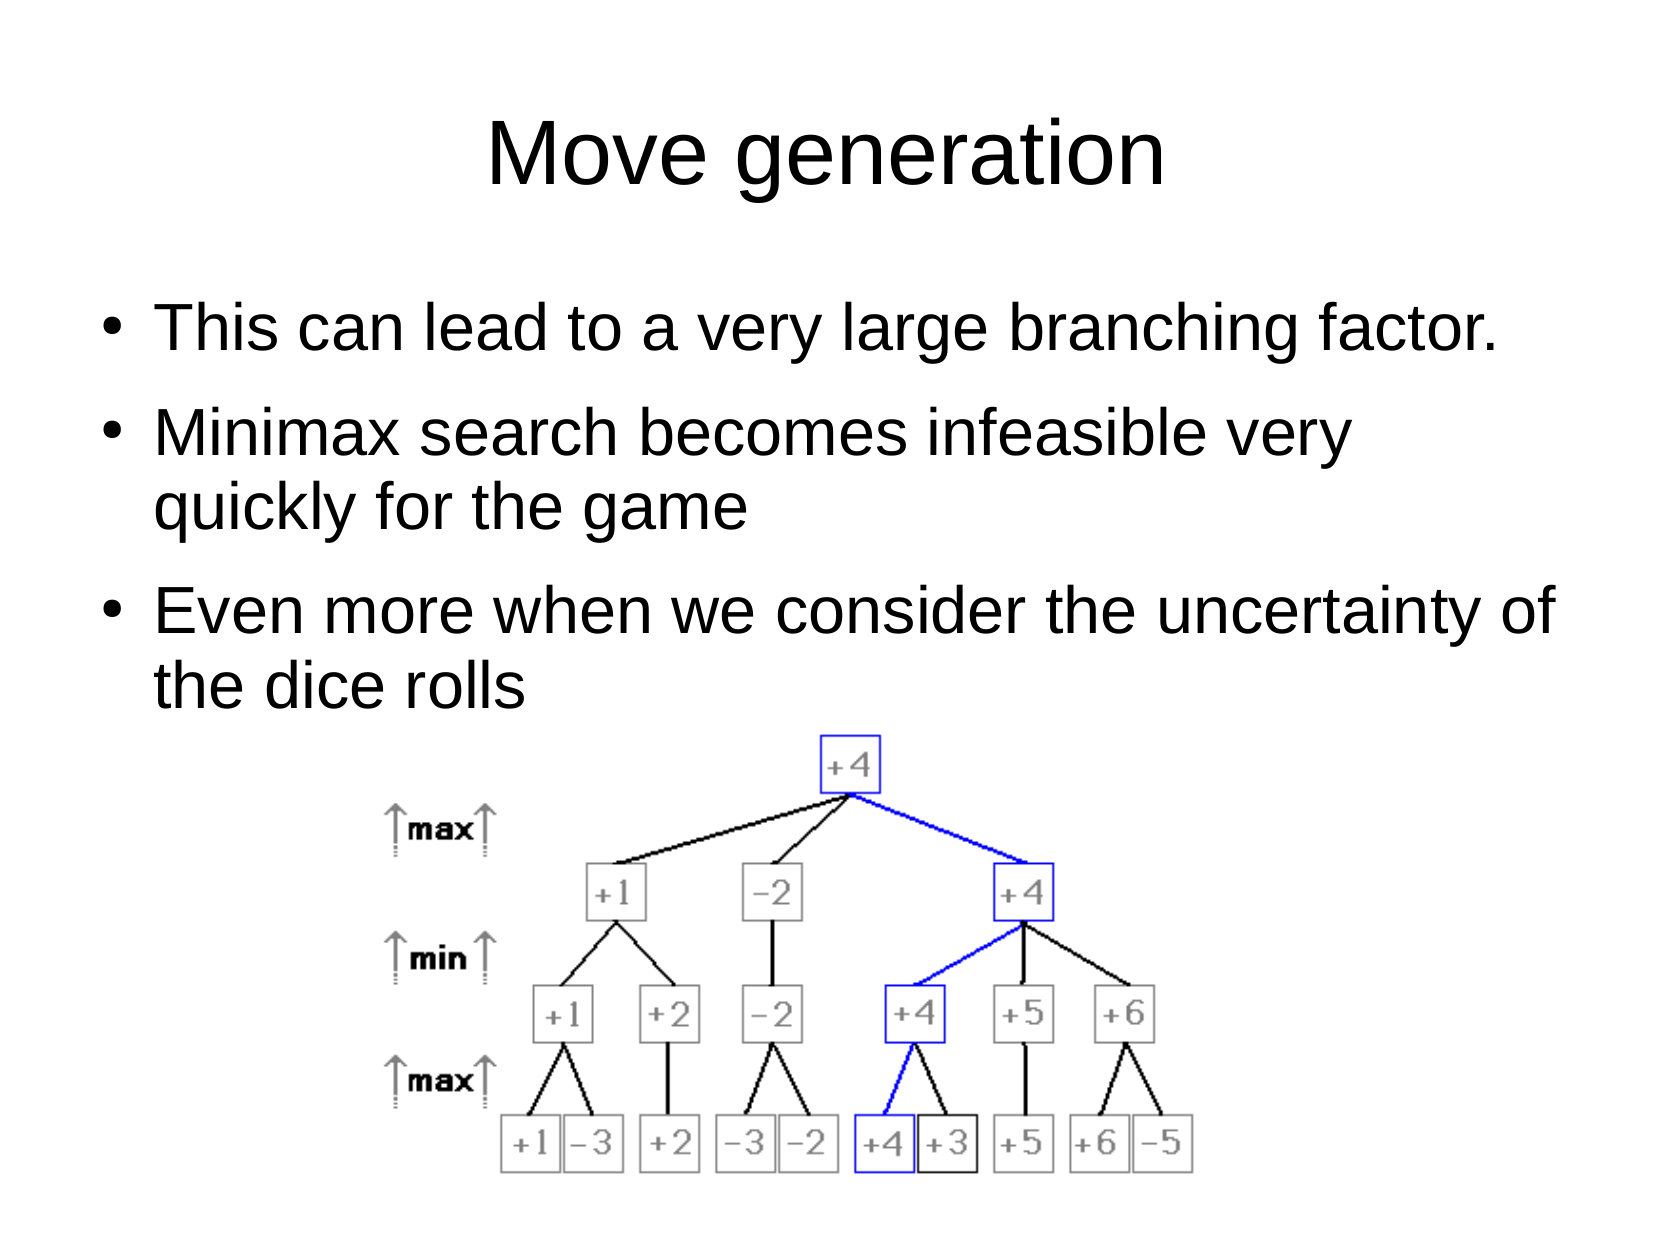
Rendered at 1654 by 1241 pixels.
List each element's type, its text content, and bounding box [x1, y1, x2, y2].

picture [377, 720, 1205, 1187]
list This can lead to a very large branching factor. Minimax search becomes infeasible very quickly for the game Even more when we consider the uncertainty of the dice rolls [82, 290, 1571, 1010]
title Move generation [82, 49, 1571, 257]
